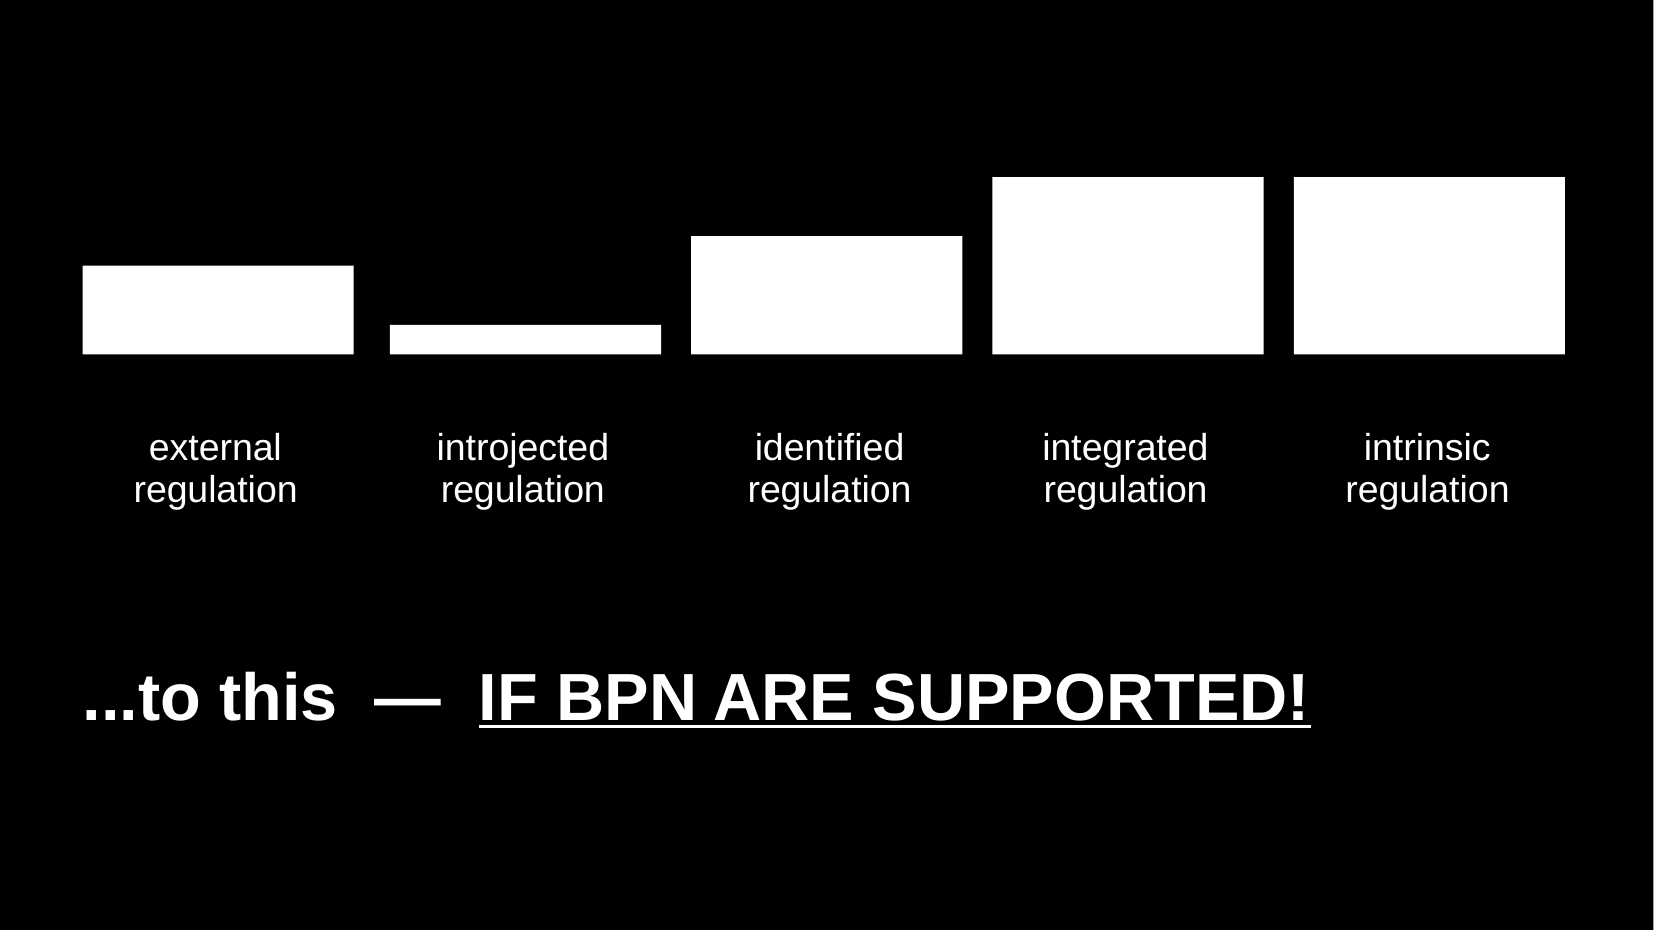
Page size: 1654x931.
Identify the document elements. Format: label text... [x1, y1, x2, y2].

text_box [1293, 177, 1565, 355]
list integrated regulation [992, 405, 1259, 532]
text_box [992, 177, 1264, 355]
text_box [82, 265, 354, 355]
text_box [691, 236, 963, 355]
list external regulation [82, 405, 349, 532]
title ...to this — IF BPN ARE SUPPORTED! [82, 620, 1571, 776]
list identified regulation [696, 405, 963, 532]
text_box [389, 324, 662, 355]
list intrinsic regulation [1294, 405, 1561, 532]
list introjected regulation [390, 405, 656, 532]
